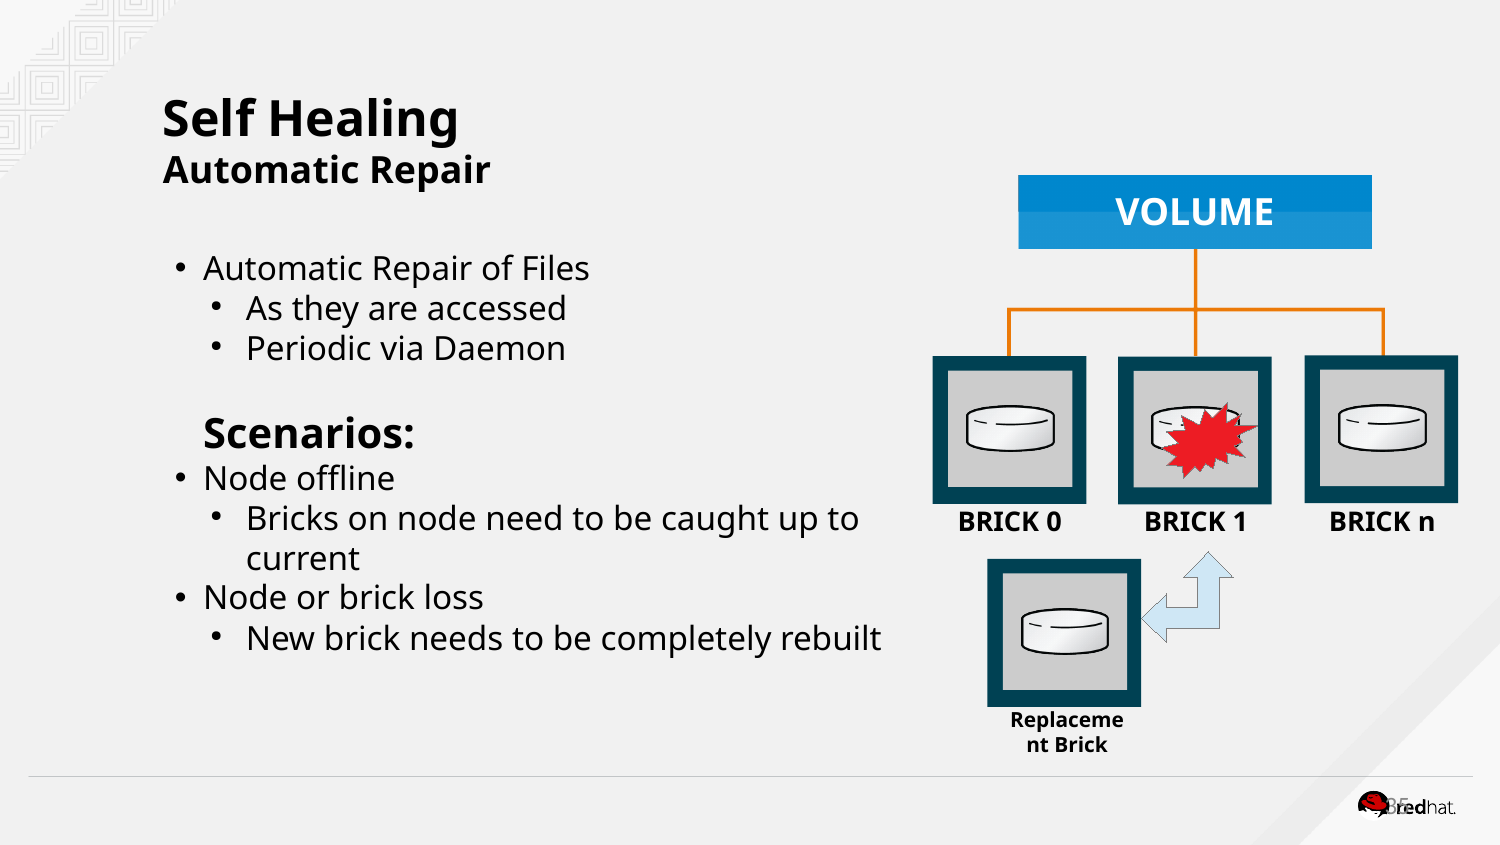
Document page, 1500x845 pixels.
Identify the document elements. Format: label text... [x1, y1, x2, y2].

text_box [1304, 355, 1459, 504]
slide_number <number> [1074, 782, 1425, 827]
text_box BRICK 1 [1117, 502, 1275, 539]
text_box BRICK 0 [931, 502, 1088, 539]
text_box Replacement Brick [988, 713, 1146, 750]
picture [0, 0, 1500, 845]
text_box Automatic Repair of Files As they are accessed Periodic via Daemon Scenarios: Node offline Bricks on node need to be caught up to current Node or brick loss New brick needs to be completely rebuilt [159, 239, 910, 743]
text_box [932, 356, 1087, 504]
text_box VOLUME [1018, 179, 1372, 242]
text_box [987, 551, 1234, 707]
text_box Self Healing Automatic Repair [147, 78, 1407, 200]
text_box [1118, 356, 1272, 505]
text_box BRICK n [1303, 502, 1461, 539]
